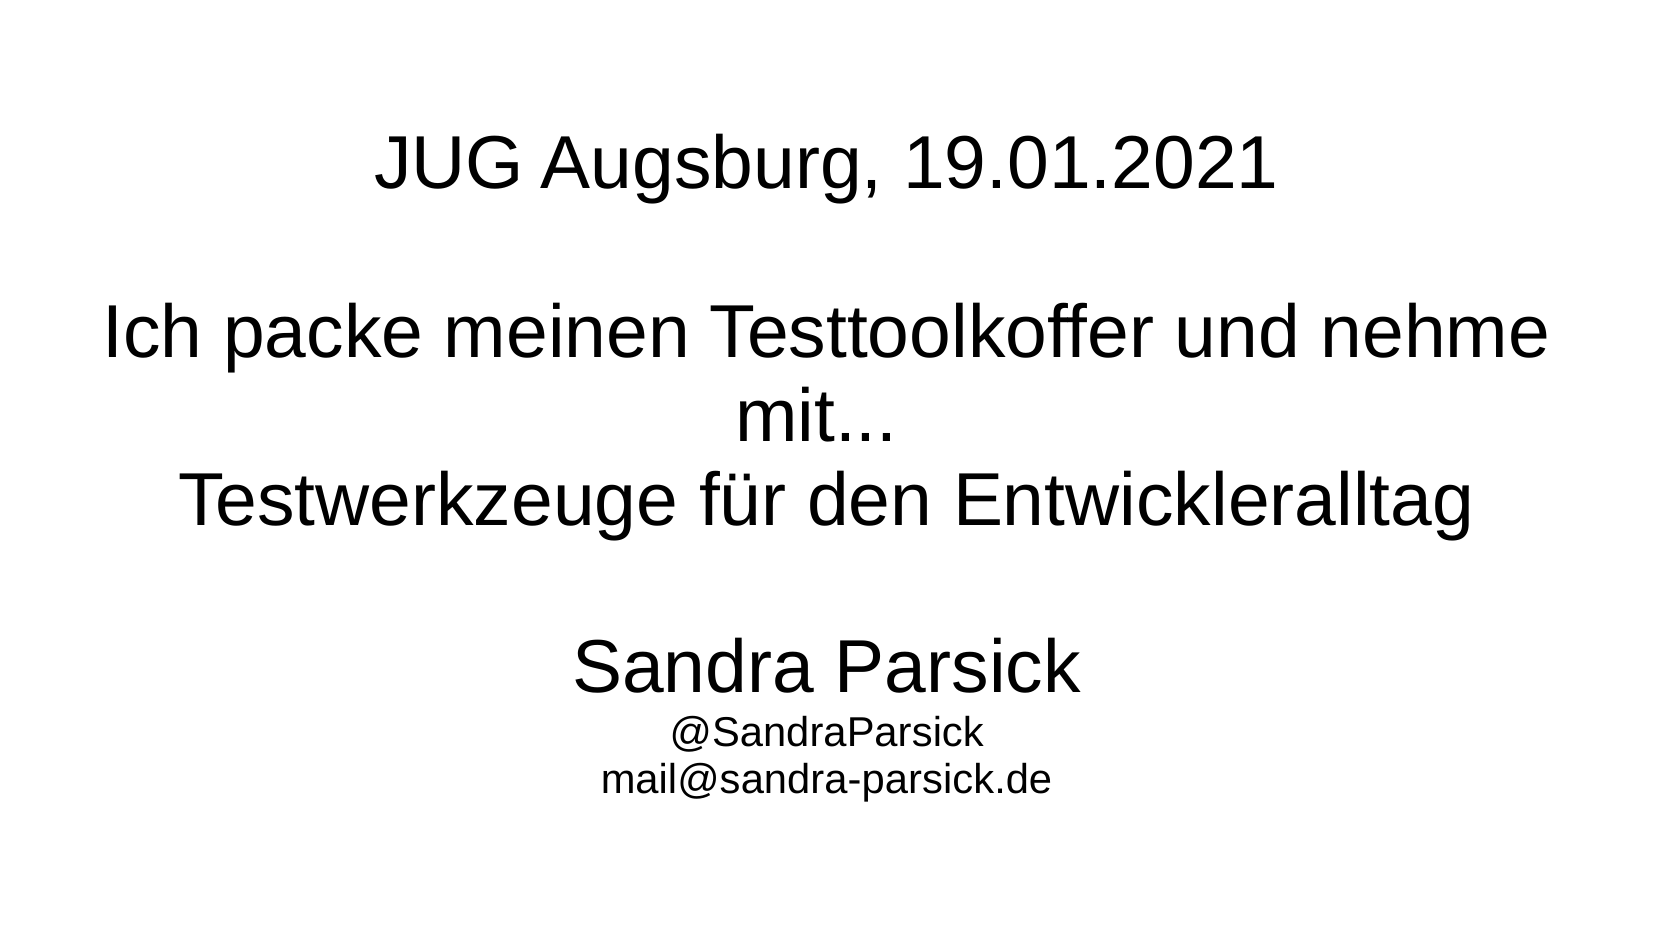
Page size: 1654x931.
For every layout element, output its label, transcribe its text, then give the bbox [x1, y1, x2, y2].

subtitle JUG Augsburg, 19.01.2021 Ich packe meinen Testtoolkoffer und nehme mit... Testwerkzeuge für den Entwickleralltag Sandra Parsick @SandraParsick mail@sandra-parsick.de [82, 37, 1571, 886]
